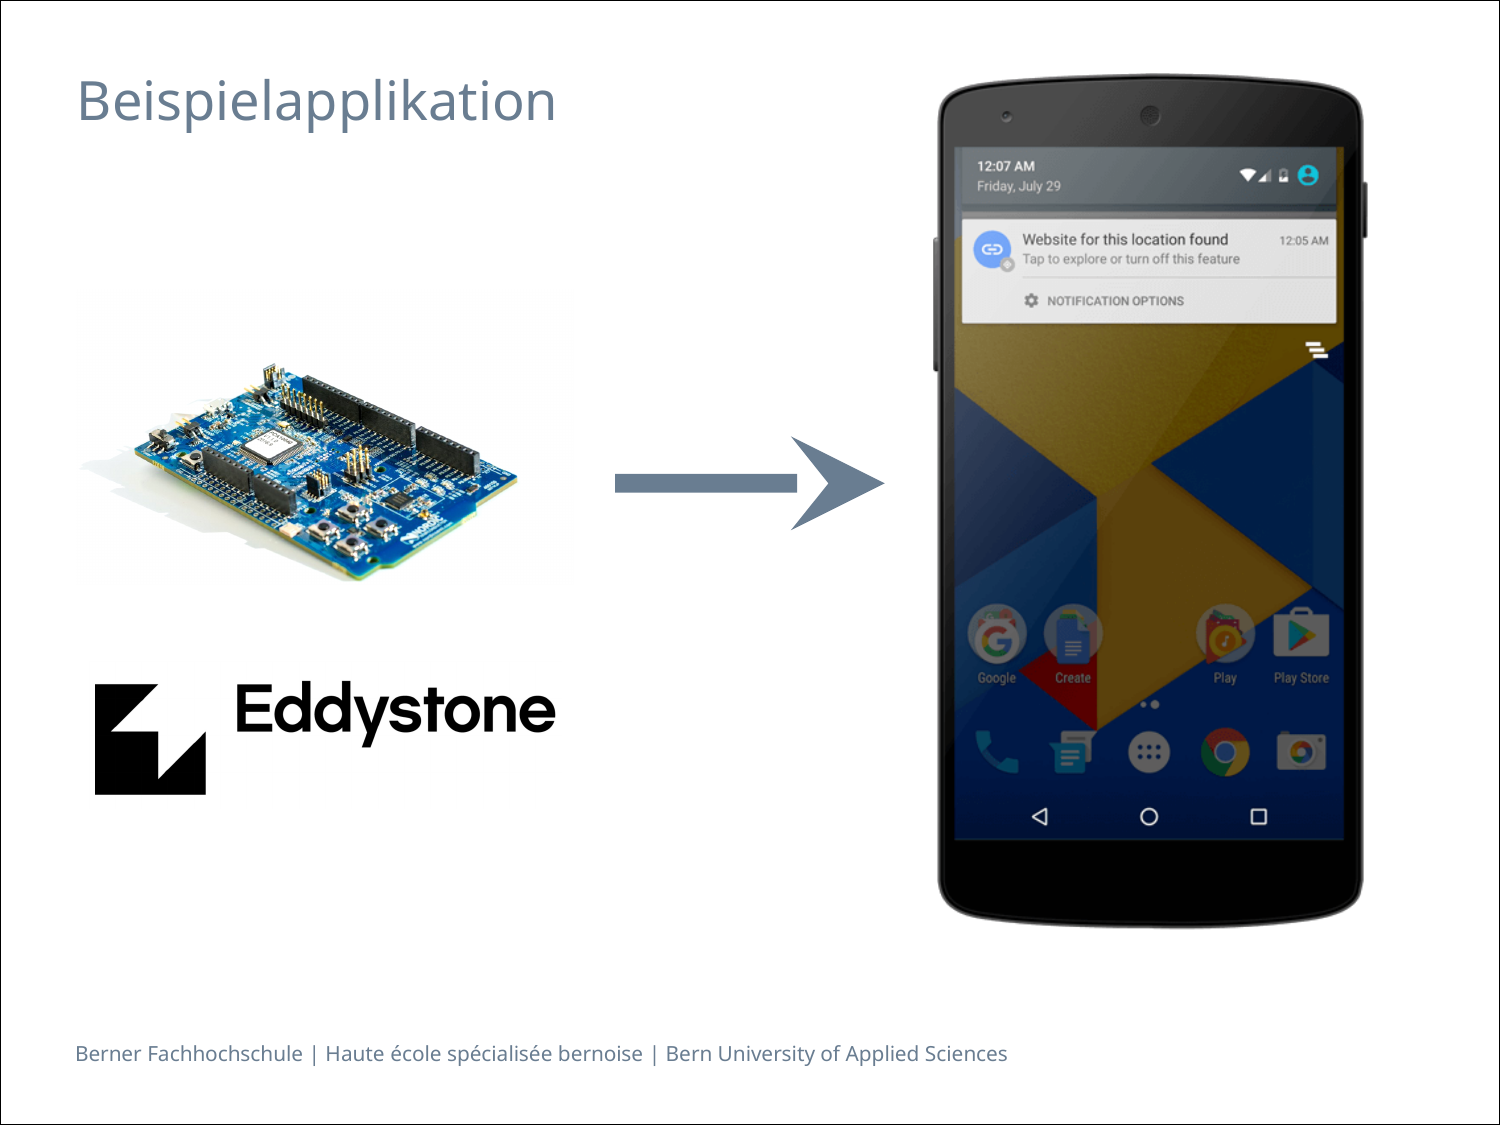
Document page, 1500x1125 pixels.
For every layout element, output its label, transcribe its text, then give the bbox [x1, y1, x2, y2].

picture [89, 661, 562, 809]
picture [76, 289, 574, 585]
title Beispielapplikation [76, 59, 1406, 148]
picture [932, 73, 1369, 931]
